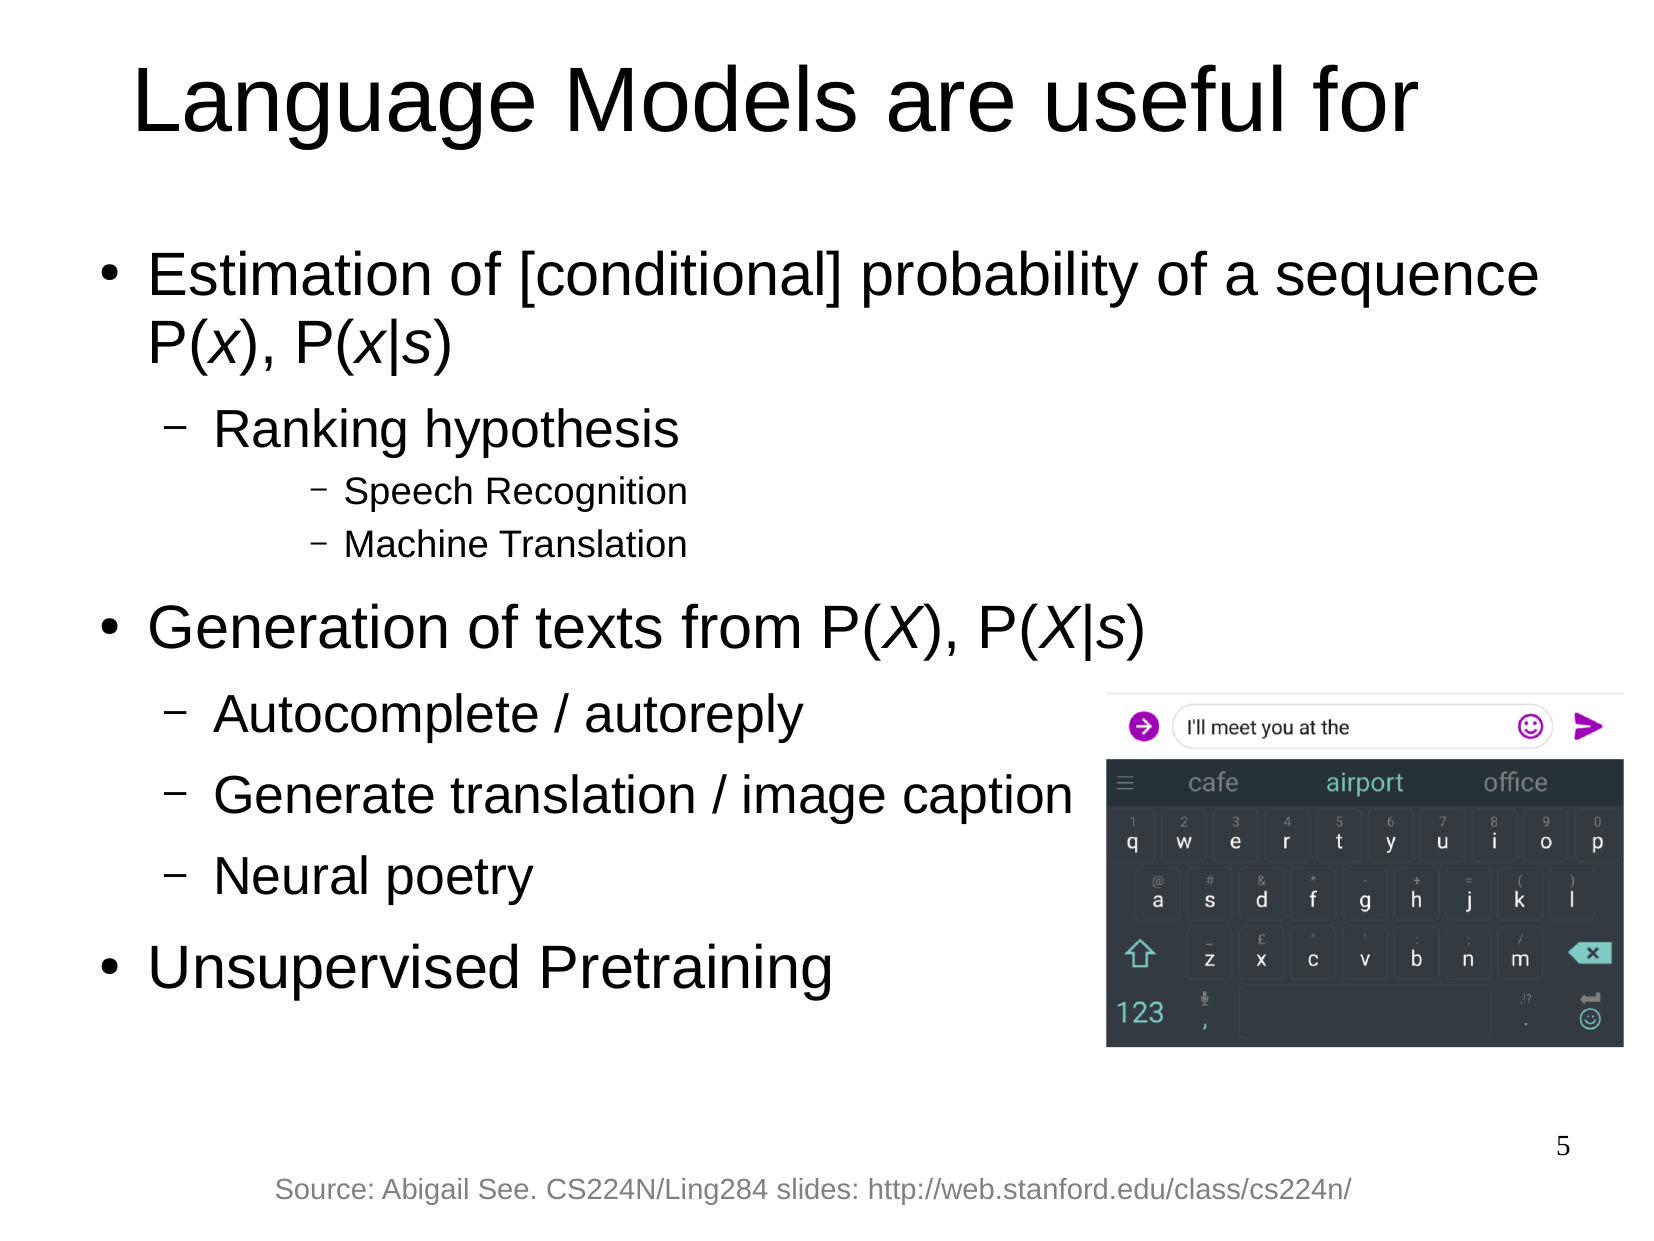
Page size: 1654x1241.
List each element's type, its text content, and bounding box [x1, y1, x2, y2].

title Language Models are useful for [82, 48, 1471, 152]
list Estimation of [conditional] probability of a sequence P(x), P(x|s) Ranking hypothesis Speech Recognition Machine Translation Generation of texts from P(X), P(X|s) Autocomplete / autoreply Generate translation / image caption Neural poetry Unsupervised Pretraining [82, 240, 1571, 1010]
picture [1094, 687, 1636, 1057]
text_box Source: Abigail See. CS224N/Ling284 slides: http://web.stanford.edu/class/cs224n/ [259, 1165, 1654, 1241]
